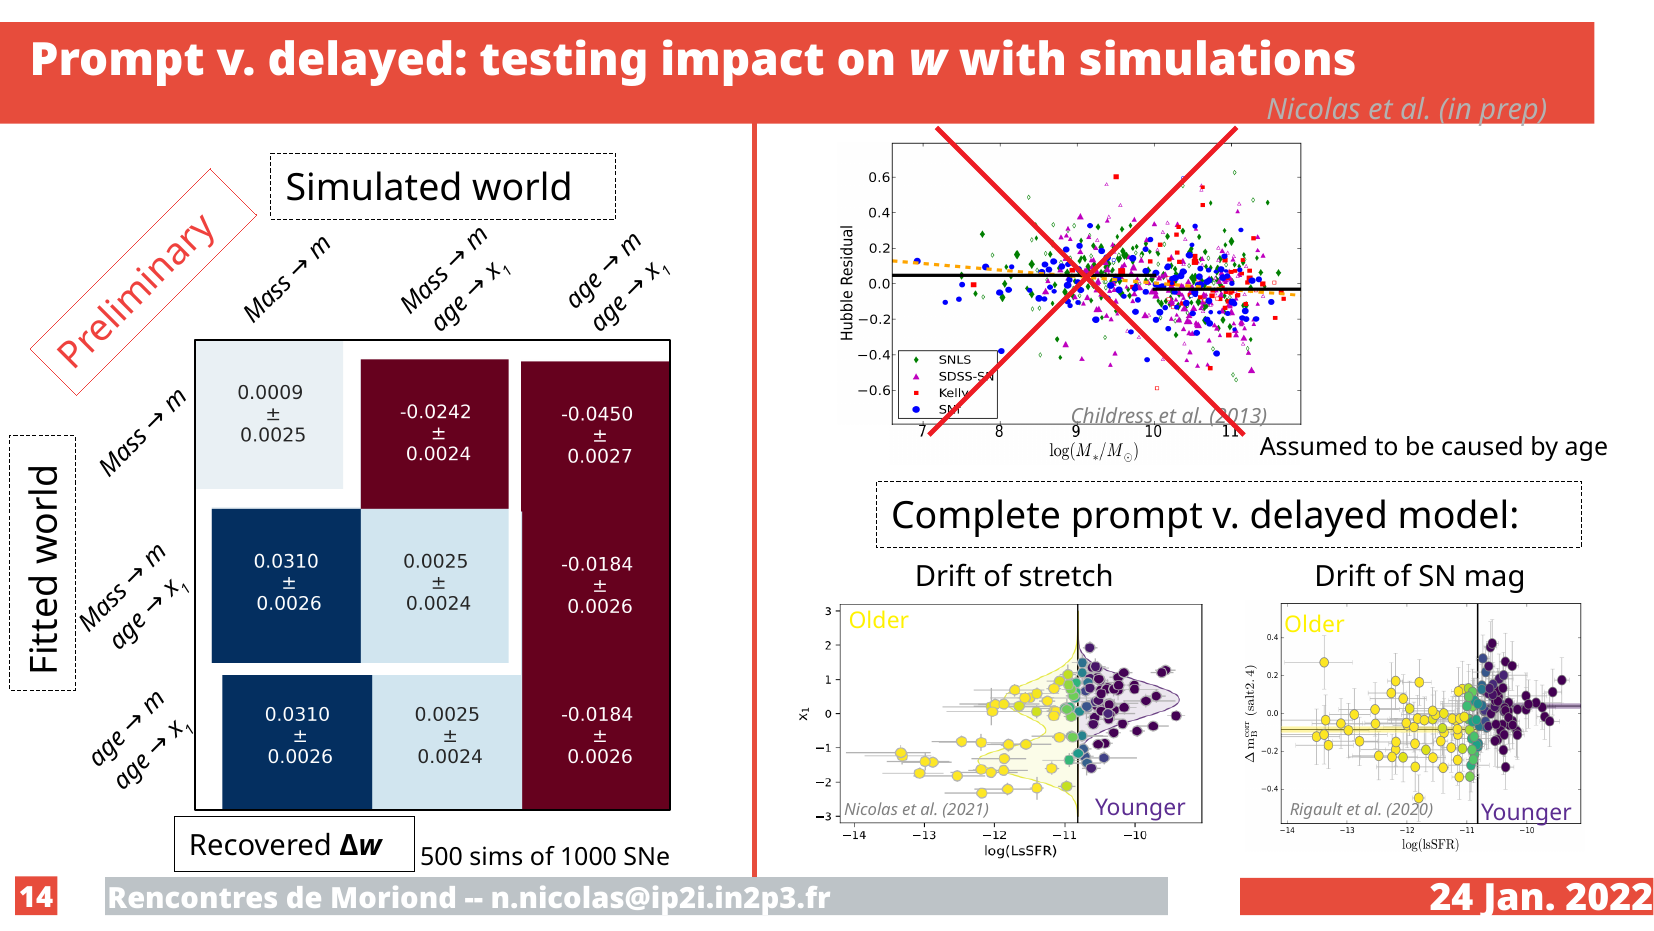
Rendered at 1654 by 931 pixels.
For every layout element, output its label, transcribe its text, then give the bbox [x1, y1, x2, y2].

text_box Preliminary [30, 168, 252, 391]
text_box 500 sims of 1000 SNe [405, 831, 721, 877]
text_box age → m age → x1 [58, 659, 194, 817]
text_box Mass → m [69, 359, 194, 502]
text_box Mass → m age → x1 [48, 513, 194, 681]
text_box Complete prompt v. delayed model: [876, 481, 1582, 540]
text_box Nicolas et al. (2021) [829, 790, 1036, 826]
text_box age → m age → x1 [535, 201, 692, 339]
text_box Drift of stretch [900, 547, 1147, 596]
text_box [194, 339, 671, 810]
text_box Rigault et al. (2020) [1275, 790, 1481, 826]
text_box Nicolas et al. (in prep) [1251, 81, 1606, 131]
picture [956, 142, 1217, 273]
picture [788, 596, 1211, 867]
text_box Younger [1080, 783, 1203, 826]
picture [837, 142, 1245, 465]
text_box Childress et al. (2013) [1055, 393, 1237, 433]
text_box Recovered Δw [174, 816, 415, 872]
text_box Fitted world [9, 435, 68, 691]
text_box Simulated world [270, 153, 616, 212]
text_box Older [833, 596, 931, 639]
text_box Childress et al. (2013) [1207, 393, 1316, 431]
text_box Younger [1466, 788, 1608, 836]
text_box Mass → m [213, 205, 356, 339]
text_box Drift of SN mag [1299, 547, 1570, 597]
text_box Older [1269, 600, 1410, 660]
text_box Mass → m age → x1 [369, 195, 541, 339]
title Prompt v. delayed: testing impact on w with simulations [29, 21, 1516, 89]
text_box Assumed to be caused by age [1245, 421, 1654, 466]
picture [1245, 600, 1585, 852]
picture [1091, 142, 1303, 393]
